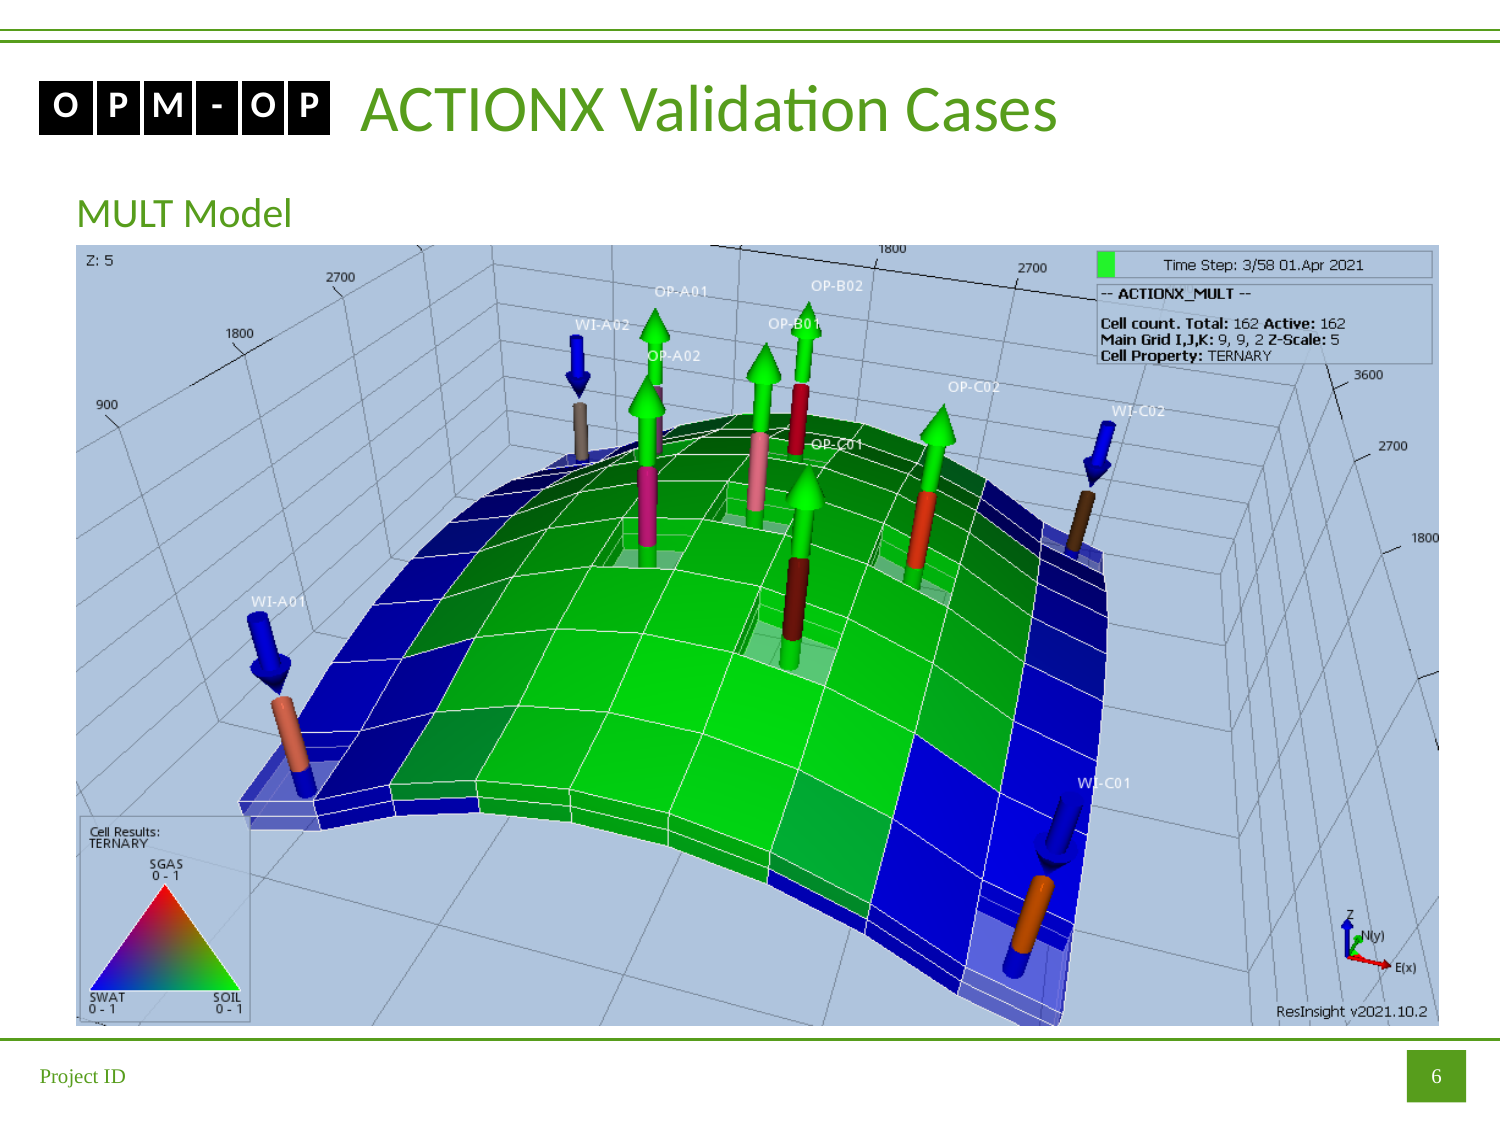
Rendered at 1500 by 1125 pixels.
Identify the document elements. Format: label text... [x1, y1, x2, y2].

list MULT Model [76, 196, 1427, 245]
picture [76, 245, 1439, 1026]
title ACTIONX Validation Cases [360, 77, 1425, 153]
